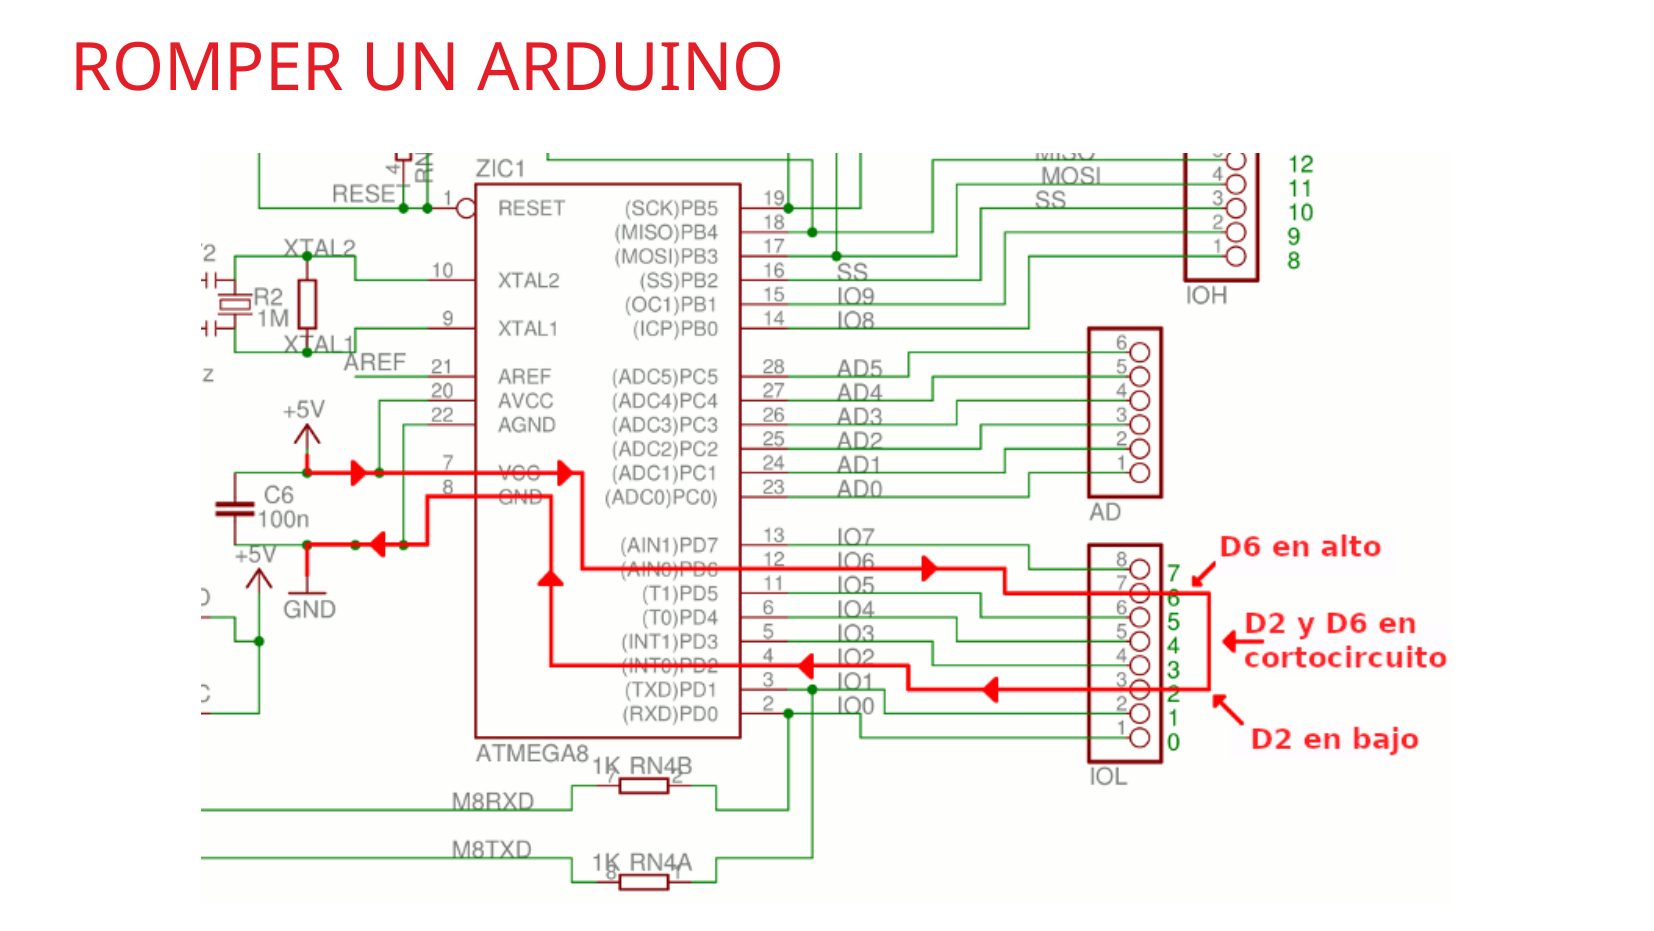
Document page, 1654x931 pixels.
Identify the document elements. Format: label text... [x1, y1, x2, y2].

title ROMPER UN ARDUINO [70, 11, 1347, 118]
picture [201, 153, 1452, 904]
